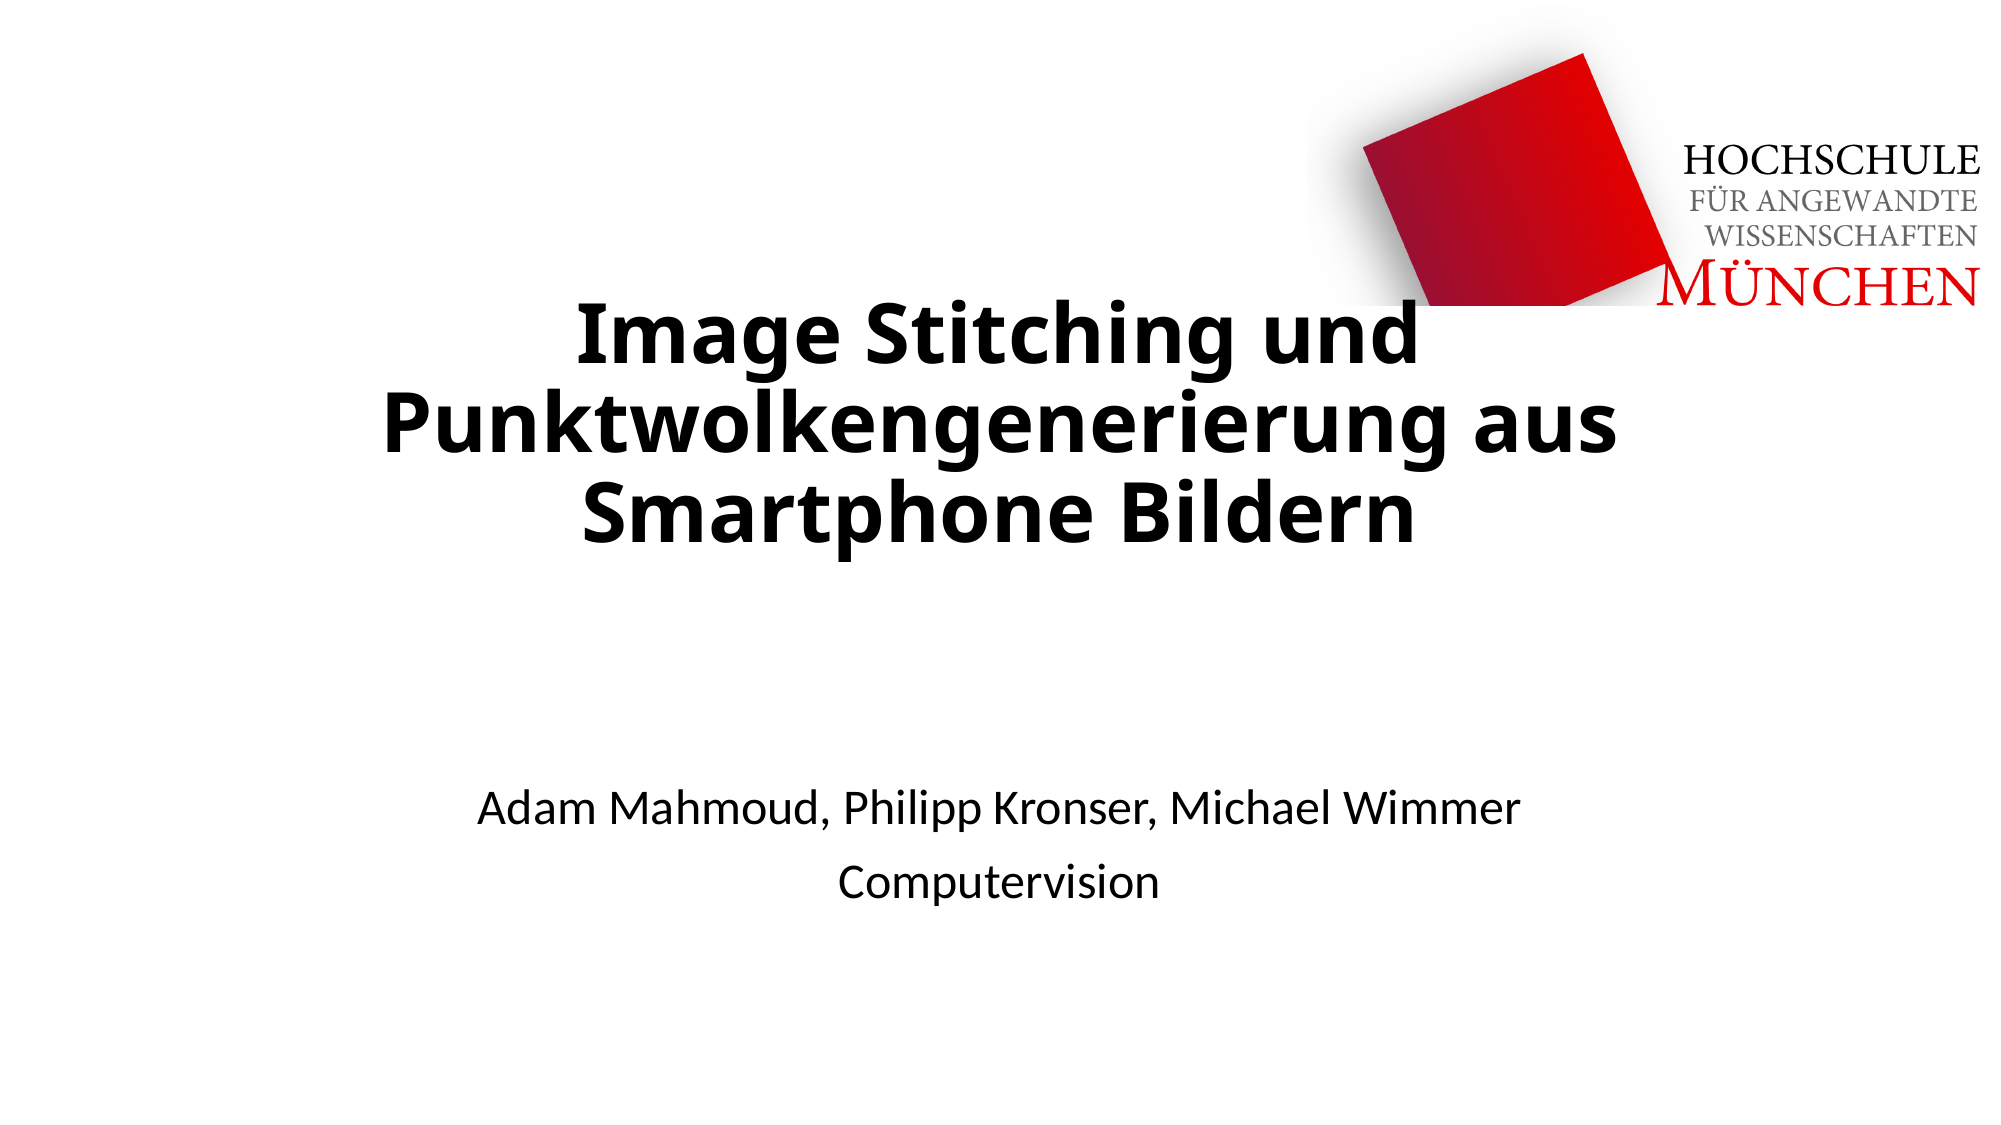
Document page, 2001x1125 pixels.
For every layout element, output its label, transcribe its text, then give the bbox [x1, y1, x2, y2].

subtitle Adam Mahmoud, Philipp Kronser, Michael Wimmer Computervision [249, 773, 1750, 1046]
title Image Stitching und Punktwolkengenerierung aus Smartphone Bildern [249, 176, 1750, 569]
